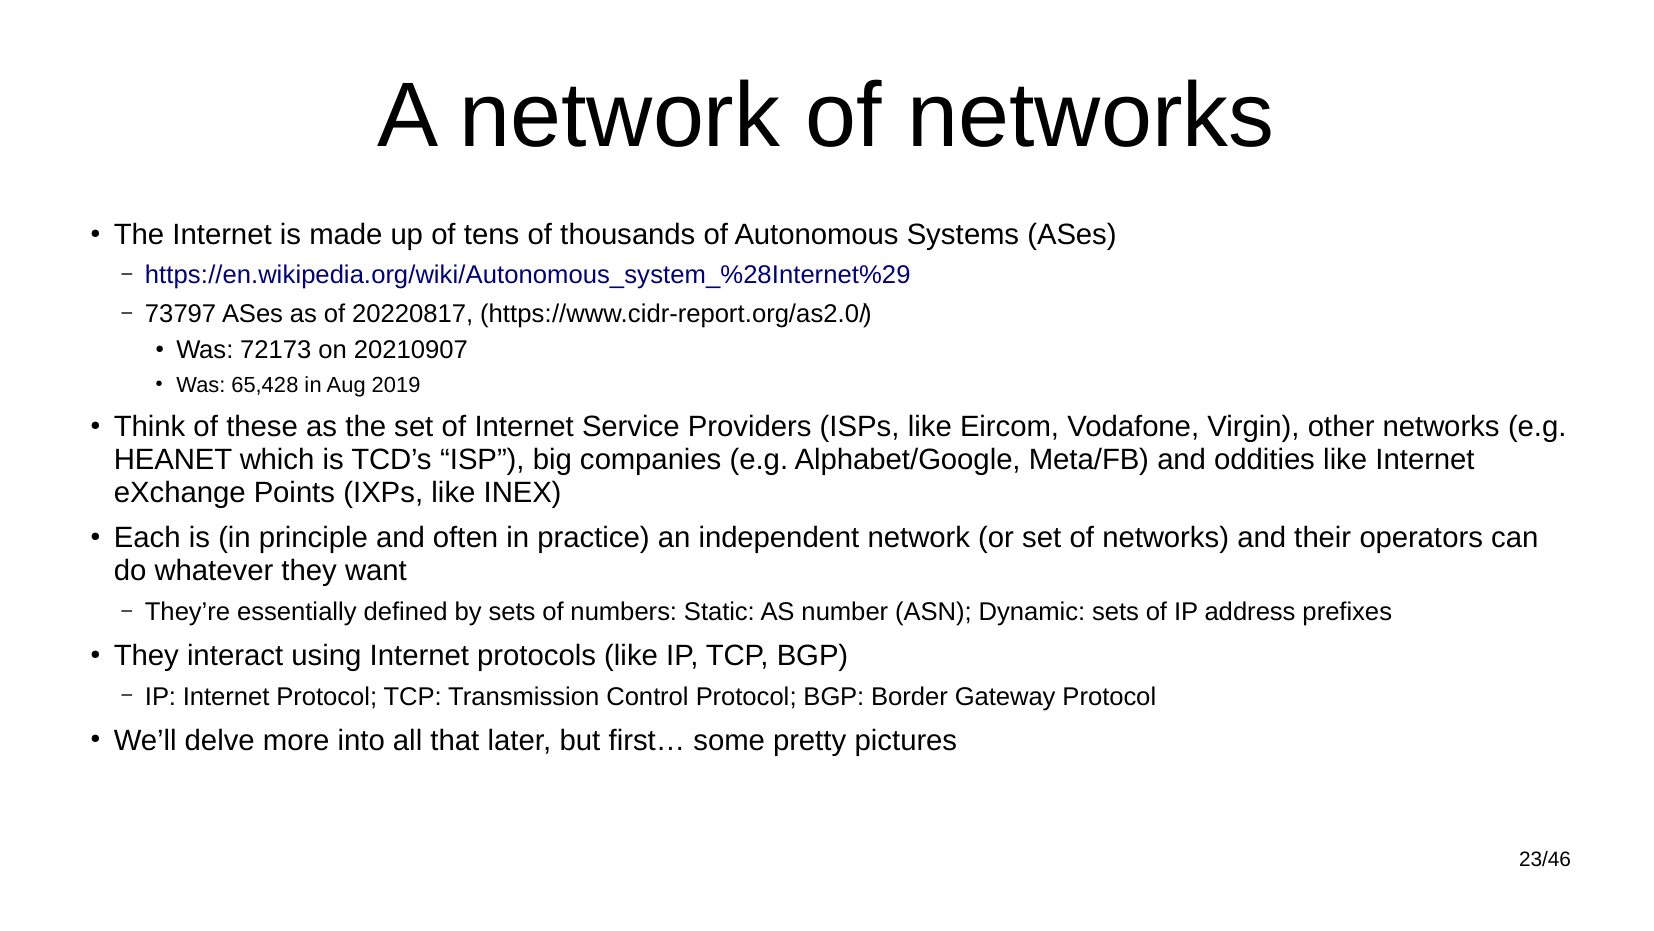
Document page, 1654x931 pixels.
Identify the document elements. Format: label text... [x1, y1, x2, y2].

title A network of networks [82, 37, 1571, 193]
list The Internet is made up of tens of thousands of Autonomous Systems (ASes) https://en.wikipedia.org/wiki/Autonomous_system_%28Internet%29 73797 ASes as of 20220817, (https://www.cidr-report.org/as2.0/) Was: 72173 on 20210907 Was: 65,428 in Aug 2019 Think of these as the set of Internet Service Providers (ISPs, like Eircom, Vodafone, Virgin), other networks (e.g. HEANET which is TCD’s “ISP”), big companies (e.g. Alphabet/Google, Meta/FB) and oddities like Internet eXchange Points (IXPs, like INEX) Each is (in principle and often in practice) an independent network (or set of networks) and their operators can do whatever they want They’re essentially defined by sets of numbers: Static: AS number (ASN); Dynamic: sets of IP address prefixes They interact using Internet protocols (like IP, TCP, BGP) IP: Internet Protocol; TCP: Transmission Control Protocol; BGP: Border Gateway Protocol We’ll delve more into all that later, but first… some pretty pictures [82, 217, 1571, 758]
